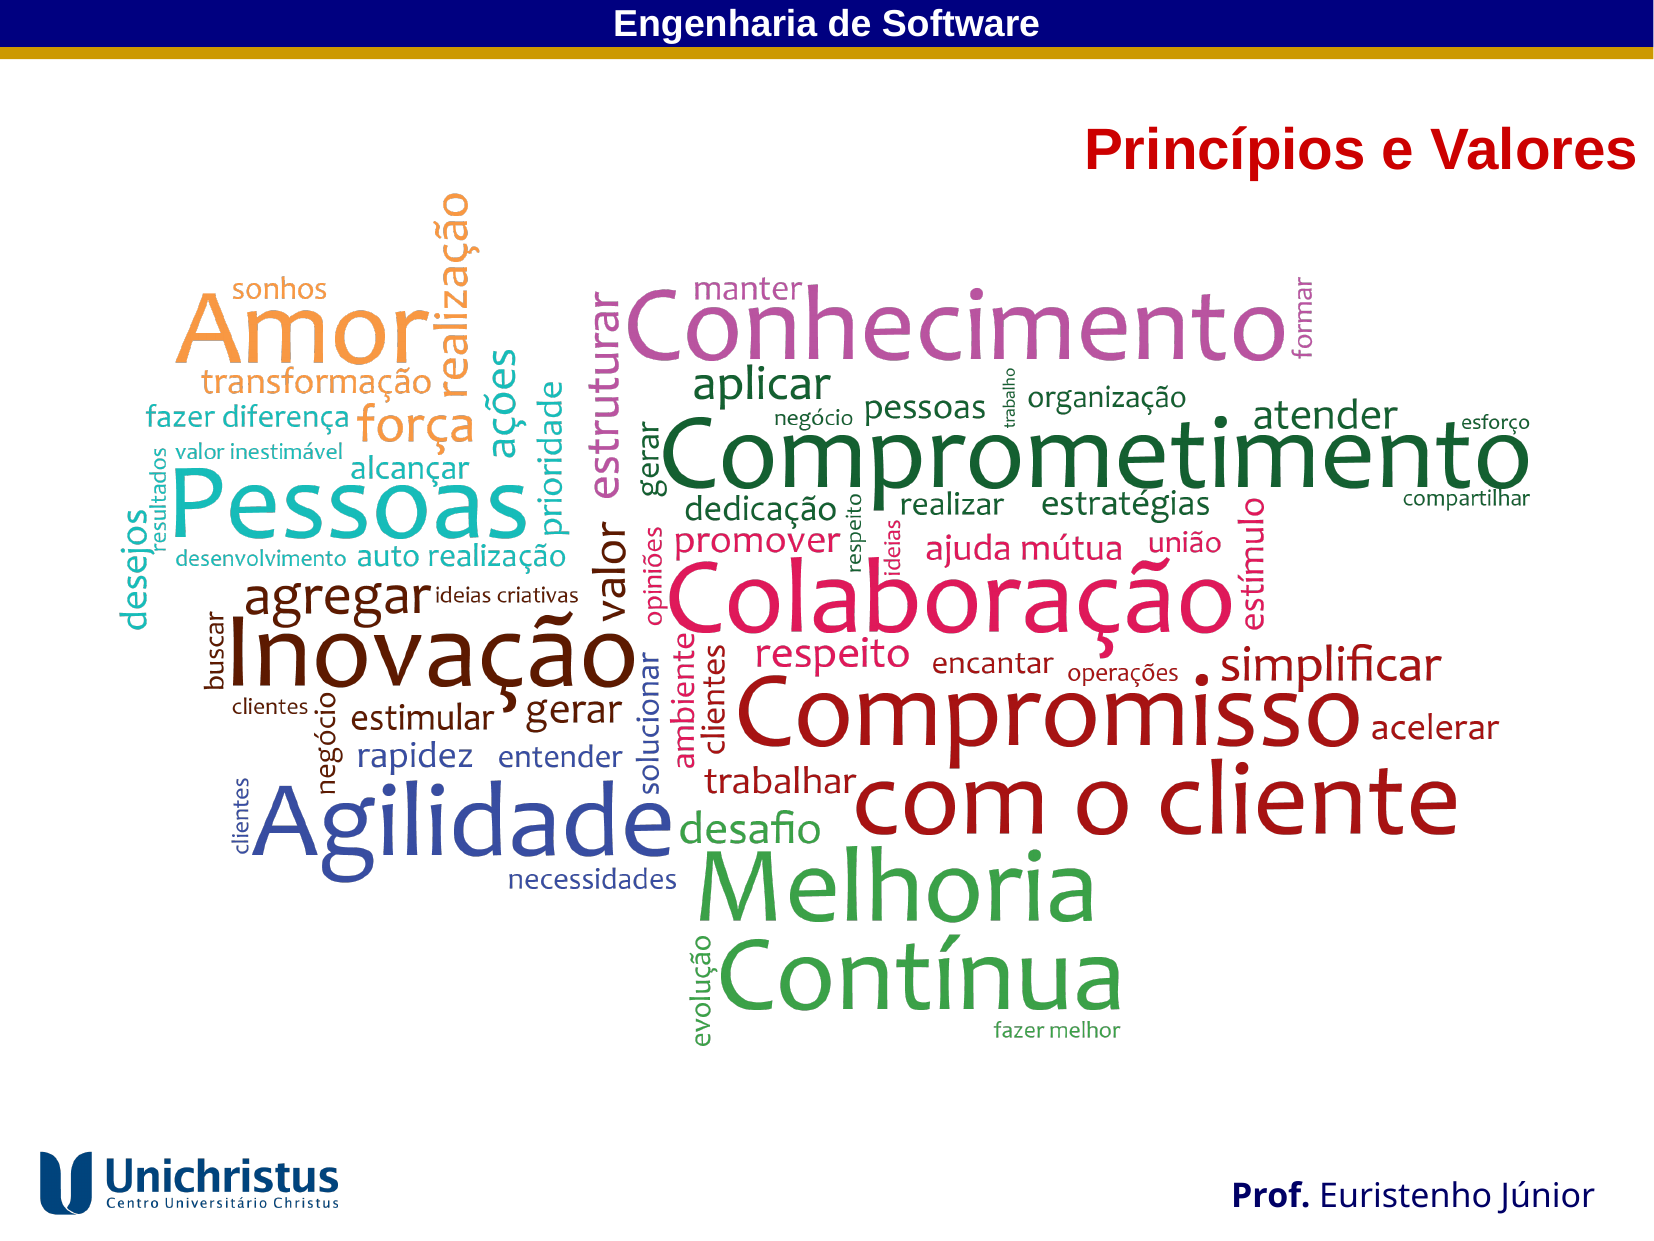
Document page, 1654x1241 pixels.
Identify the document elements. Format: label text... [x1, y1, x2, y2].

text_box Engenharia de Software [0, 0, 1654, 47]
picture [0, 82, 1654, 1241]
text_box [0, 47, 1654, 60]
text_box Princípios e Valores [1069, 109, 1654, 190]
